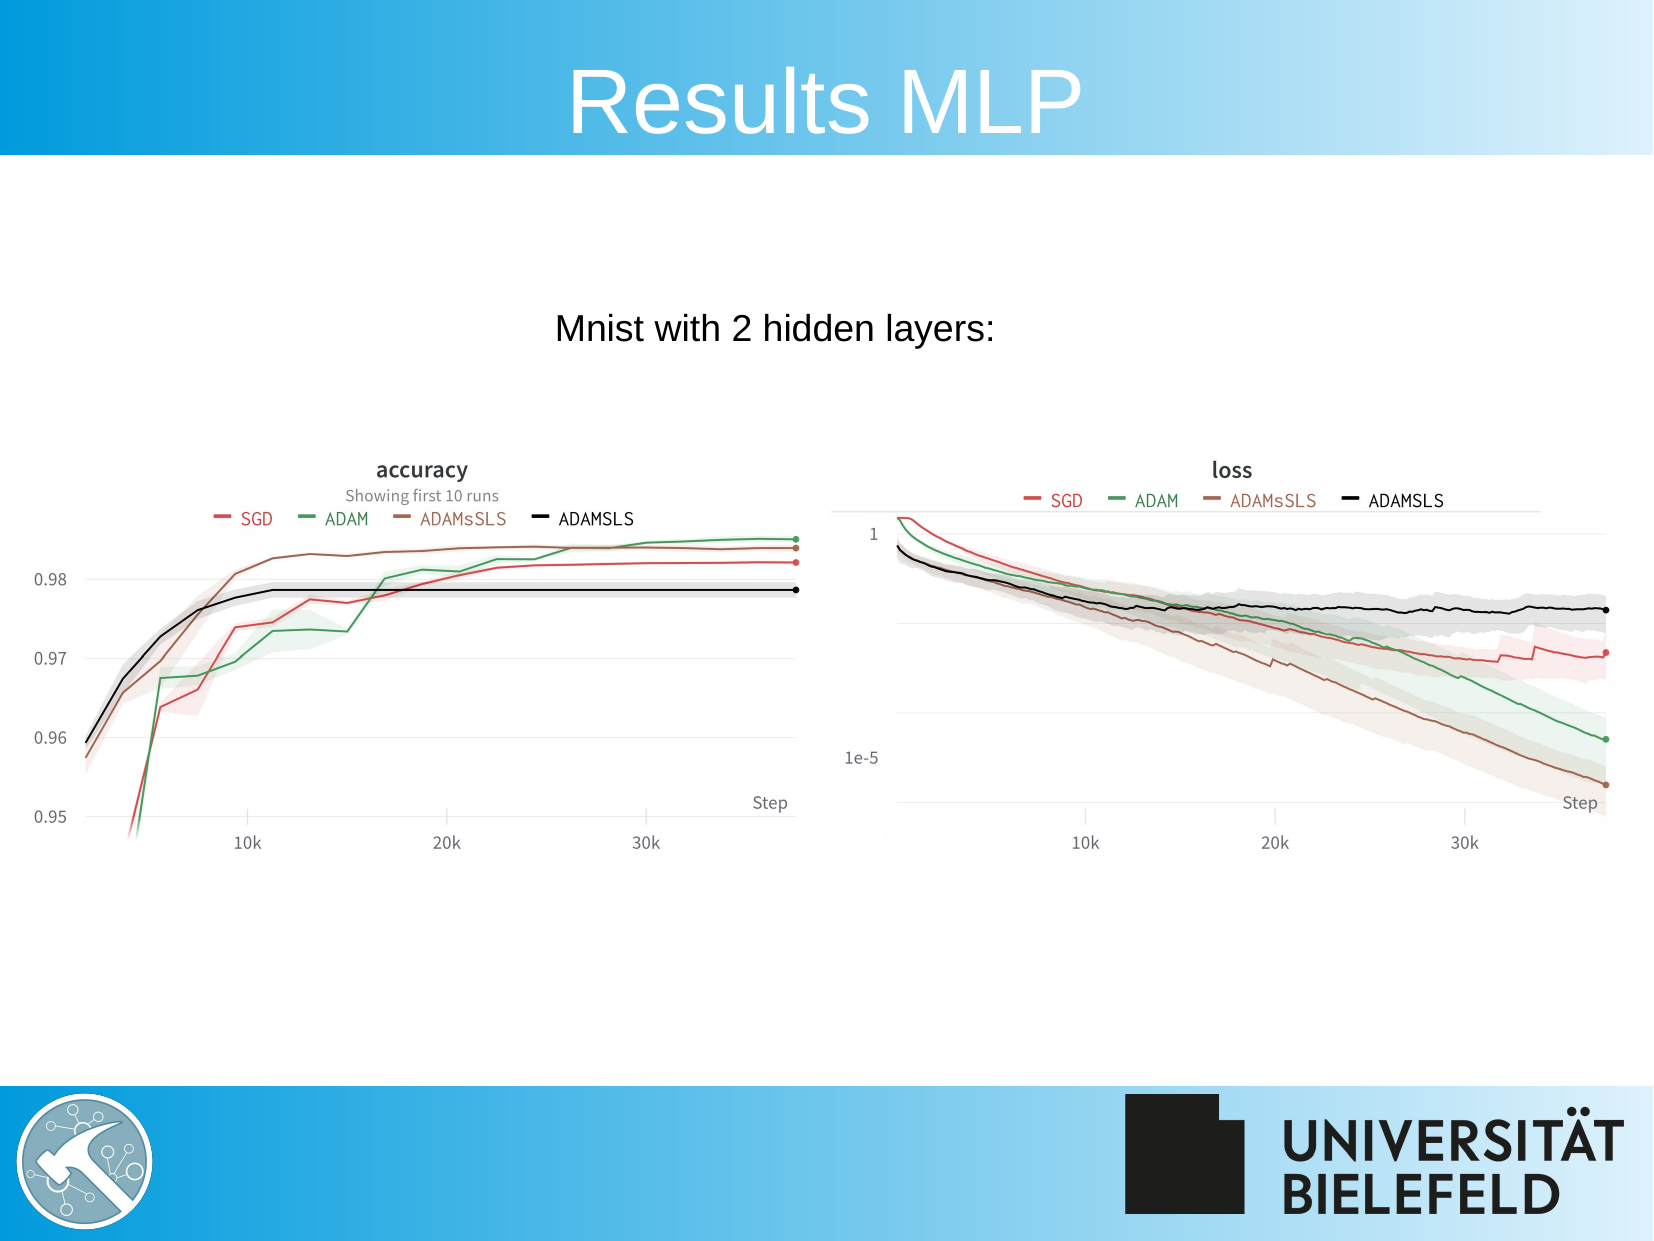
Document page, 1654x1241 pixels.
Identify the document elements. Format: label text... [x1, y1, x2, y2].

picture [17, 1086, 153, 1241]
picture [1125, 1094, 1624, 1214]
picture [0, 434, 1654, 879]
title Results MLP [82, 49, 1571, 155]
text_box Mnist with 2 hidden layers: [540, 300, 1011, 357]
